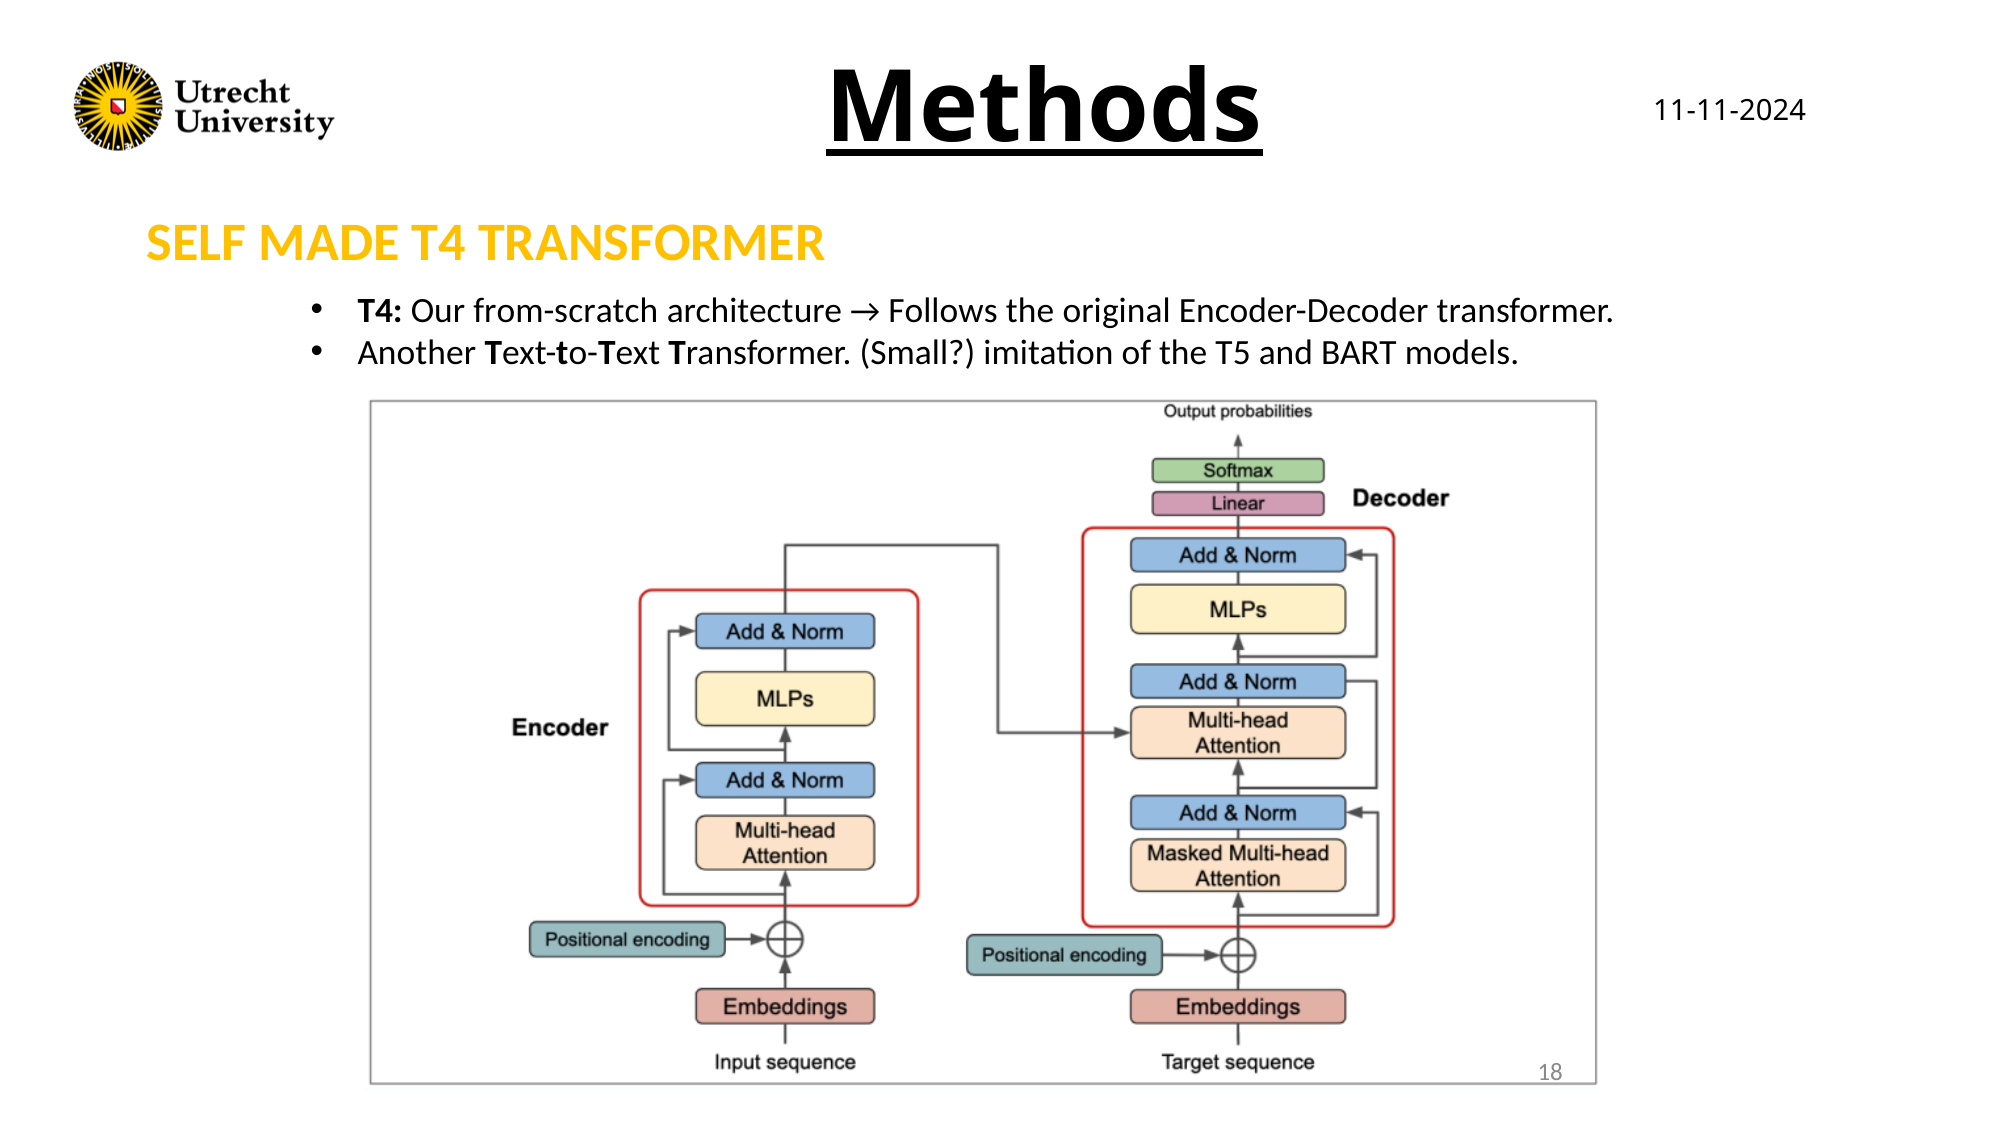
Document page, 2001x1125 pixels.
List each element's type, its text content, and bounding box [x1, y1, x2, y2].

picture [357, 429, 1615, 1097]
text_box T4: Our from-scratch architecture → Follows the original Encoder-Decoder transformer. Another Text-to-Text Transformer. (Small?) imitation of the T5 and BART models. [295, 279, 1669, 429]
text_box Methods [825, 41, 1113, 163]
text_box SELF MADE T4 TRANSFORMER [131, 198, 857, 280]
text_box 11-11-2024 [1638, 84, 1943, 120]
text_box [1522, 1040, 1973, 1101]
